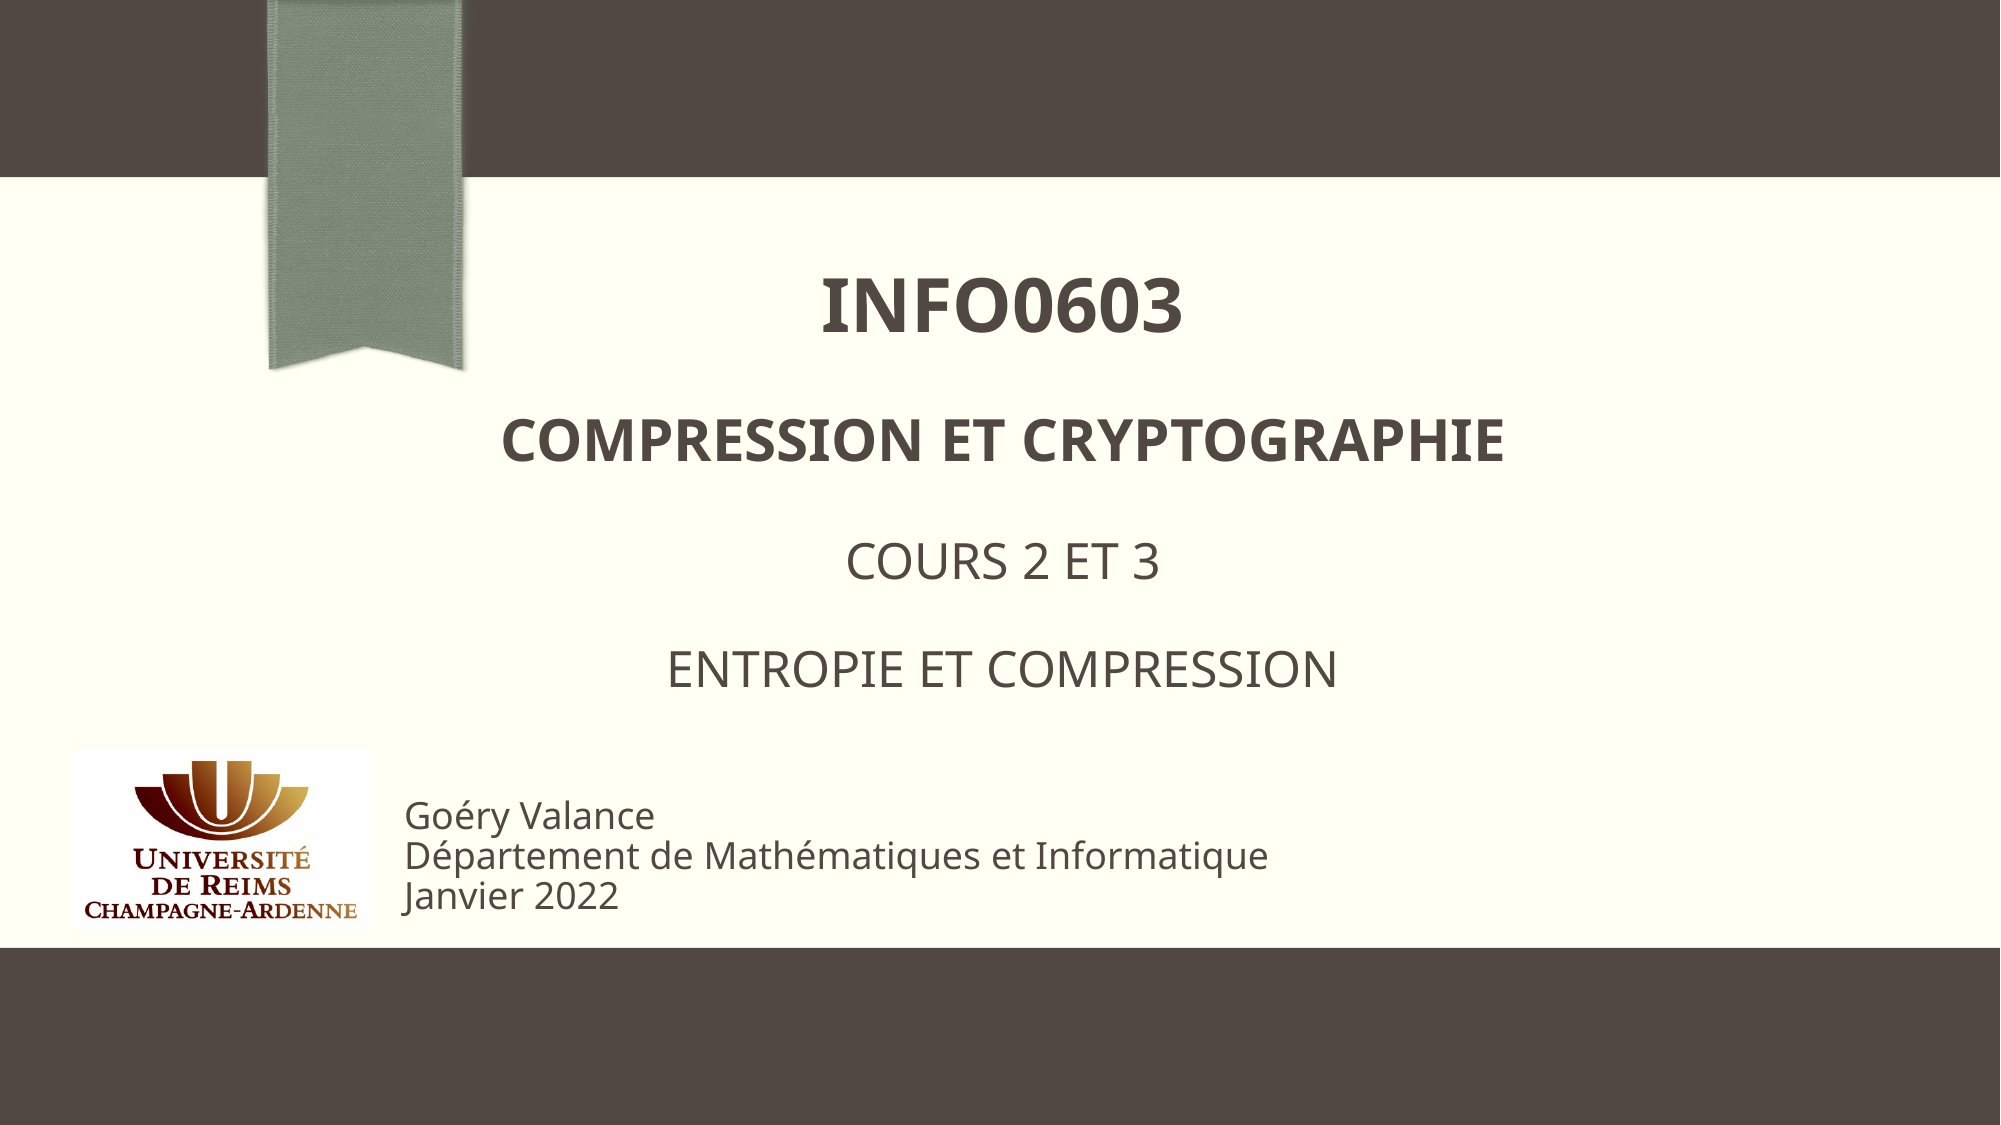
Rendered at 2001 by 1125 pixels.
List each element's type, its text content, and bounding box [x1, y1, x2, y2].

picture [72, 748, 369, 930]
subtitle Goéry Valance Département de Mathématiques et Informatique Janvier 2022 [404, 789, 1963, 946]
title Info0603 Compression et cryptographie Cours 2 et 3 Entropie et Compression [24, 252, 1982, 714]
picture [217, 0, 504, 252]
